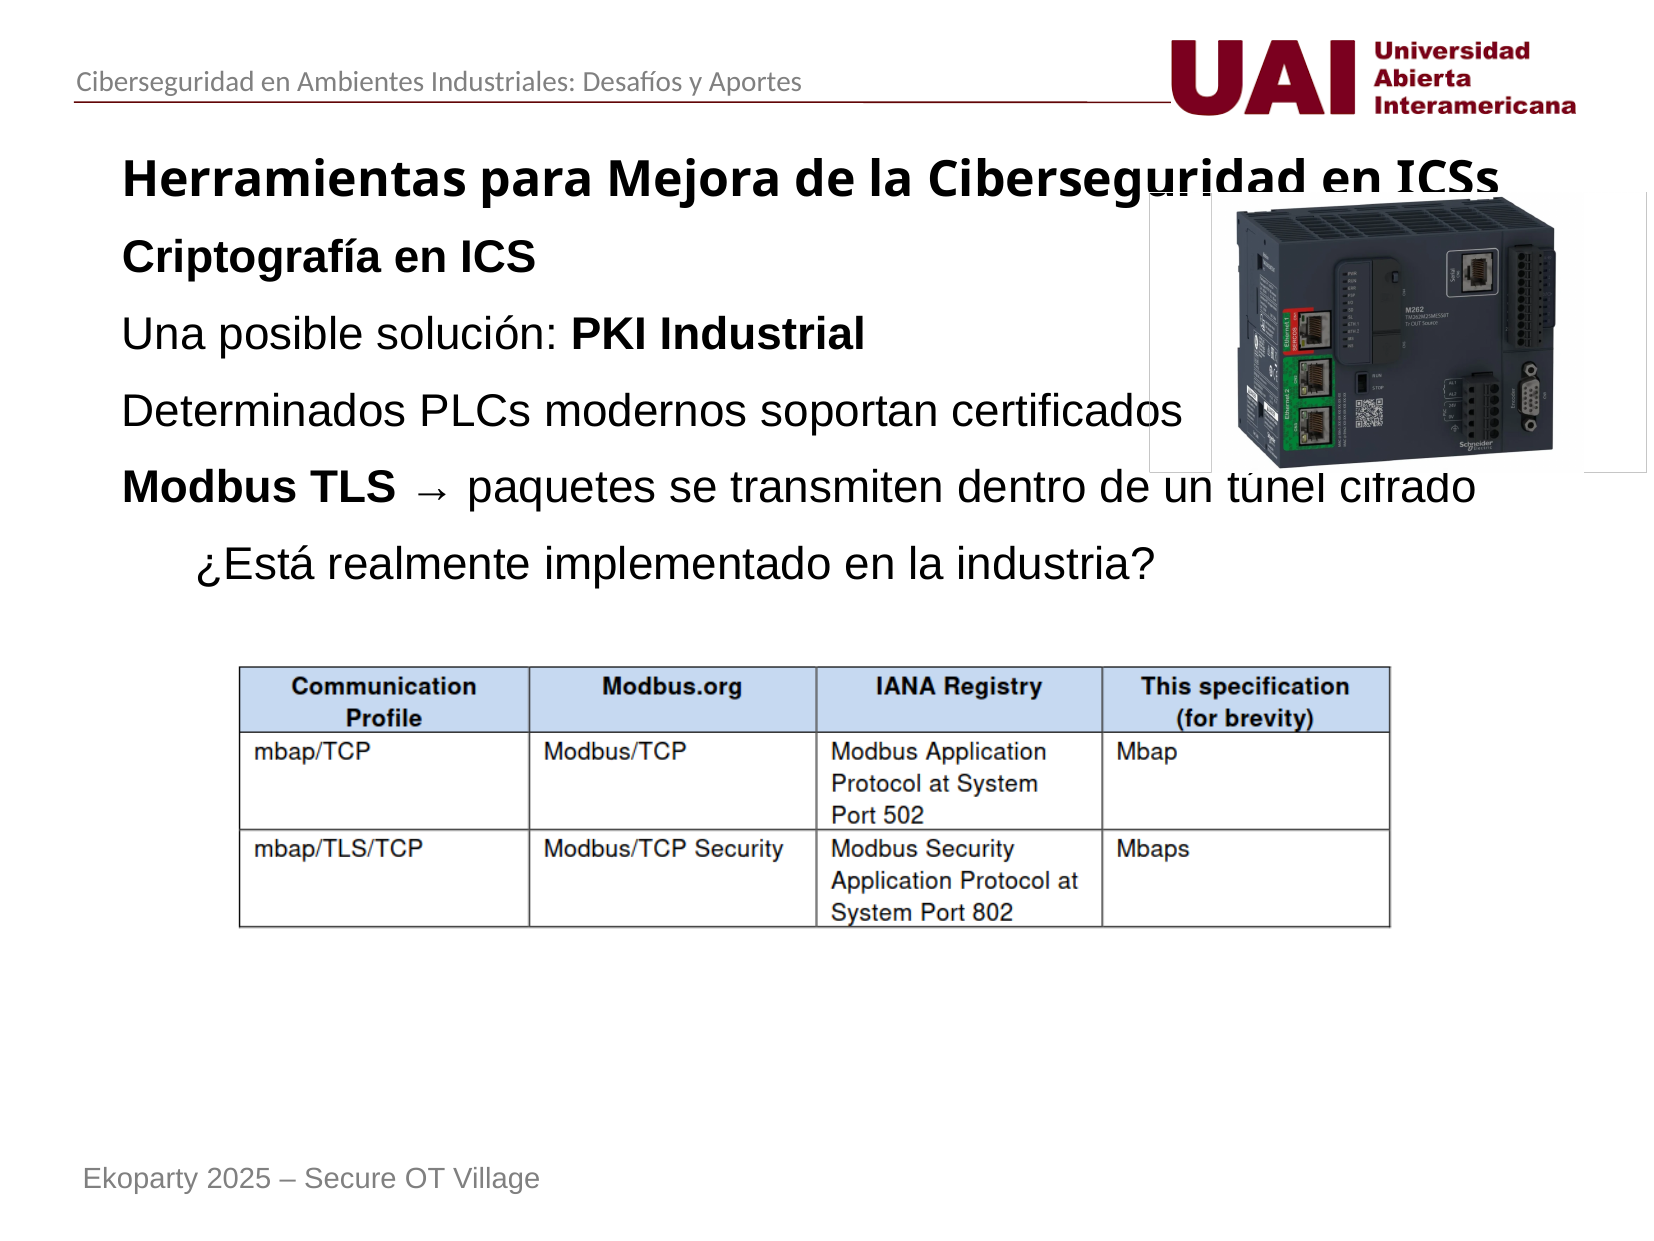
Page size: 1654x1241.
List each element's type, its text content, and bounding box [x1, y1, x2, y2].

picture [225, 655, 1398, 935]
picture [1171, 40, 1577, 116]
text_box Criptografía en ICS Una posible solución: PKI Industrial Determinados PLCs modernos soportan certificados Modbus TLS → paquetes se transmiten dentro de un túnel cifrado ¿Está realmente implementado en la industria? [107, 223, 1512, 1089]
text_box Herramientas para Mejora de la Ciberseguridad en ICSs [106, 135, 1516, 219]
picture [1148, 192, 1647, 473]
